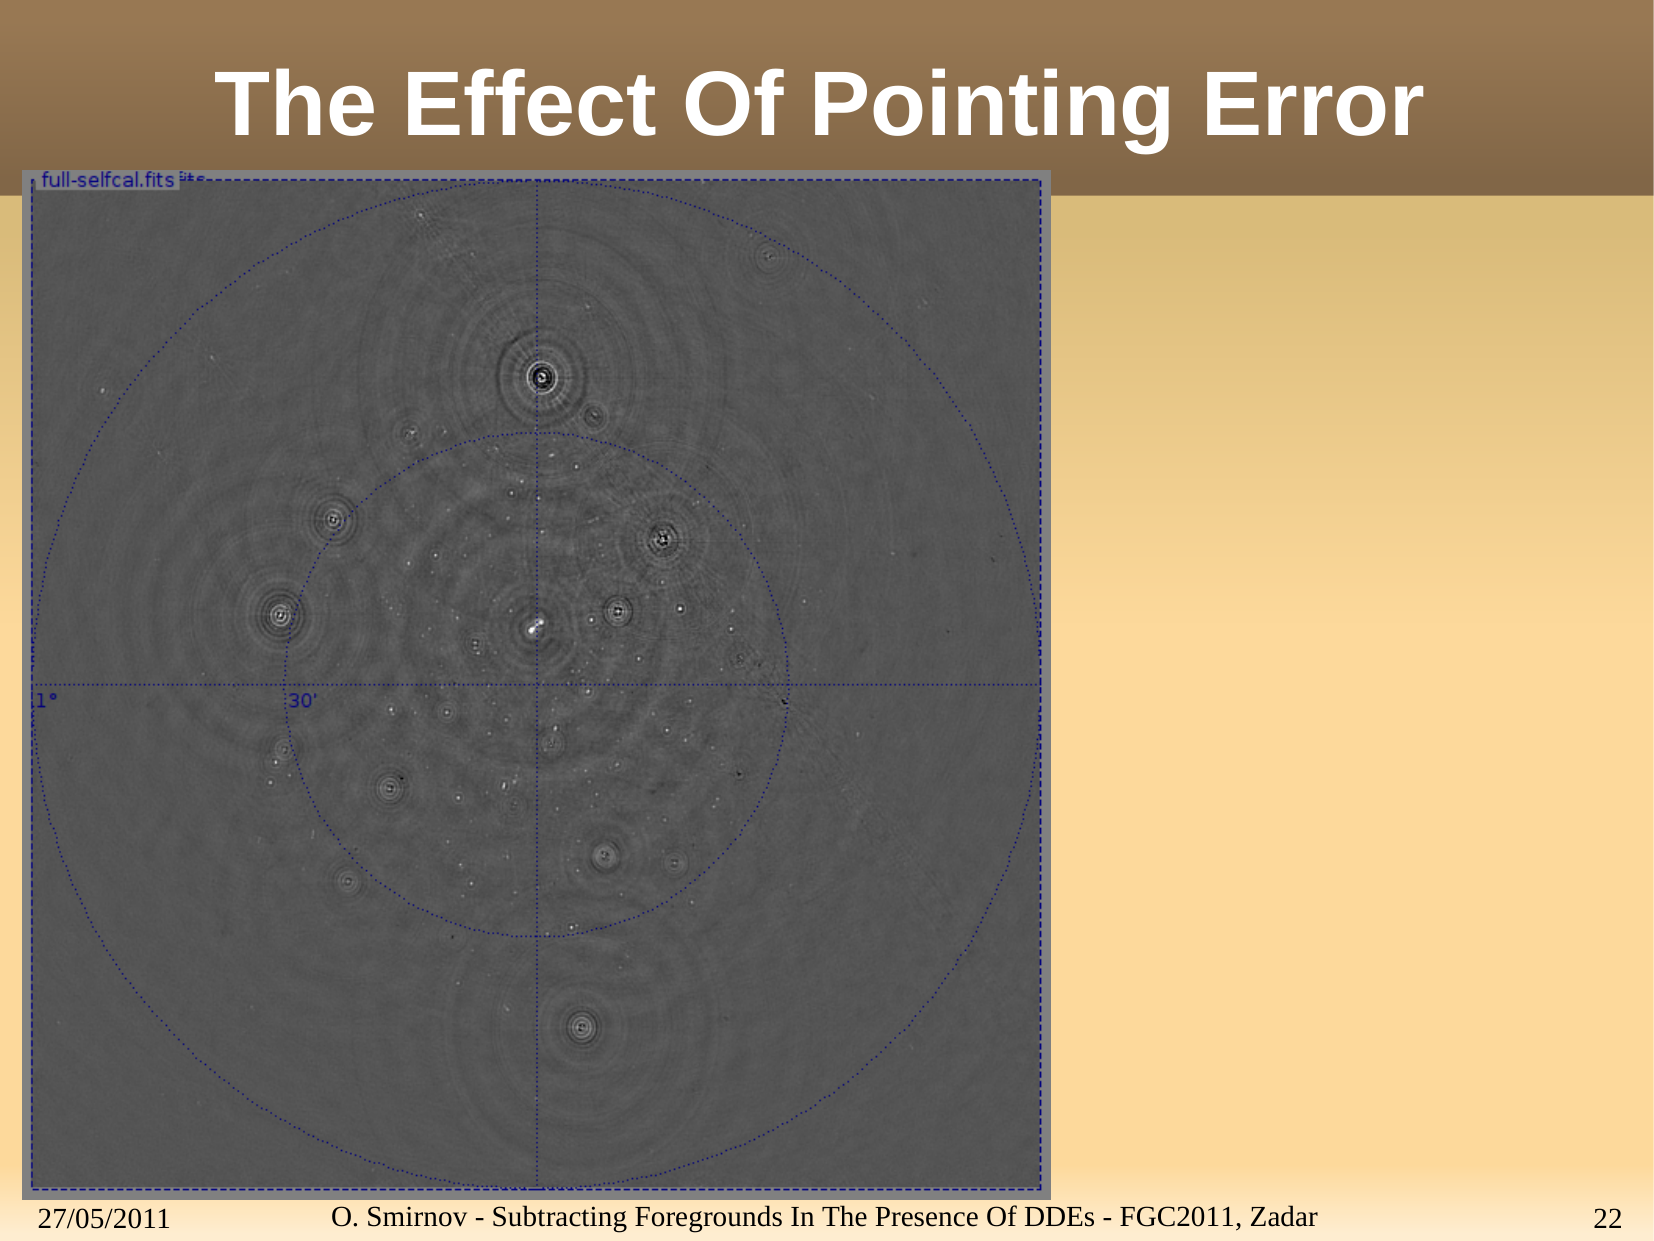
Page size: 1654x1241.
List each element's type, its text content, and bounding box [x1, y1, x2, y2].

picture [0, 0, 1654, 1241]
title The Effect Of Pointing Error [76, 7, 1565, 200]
